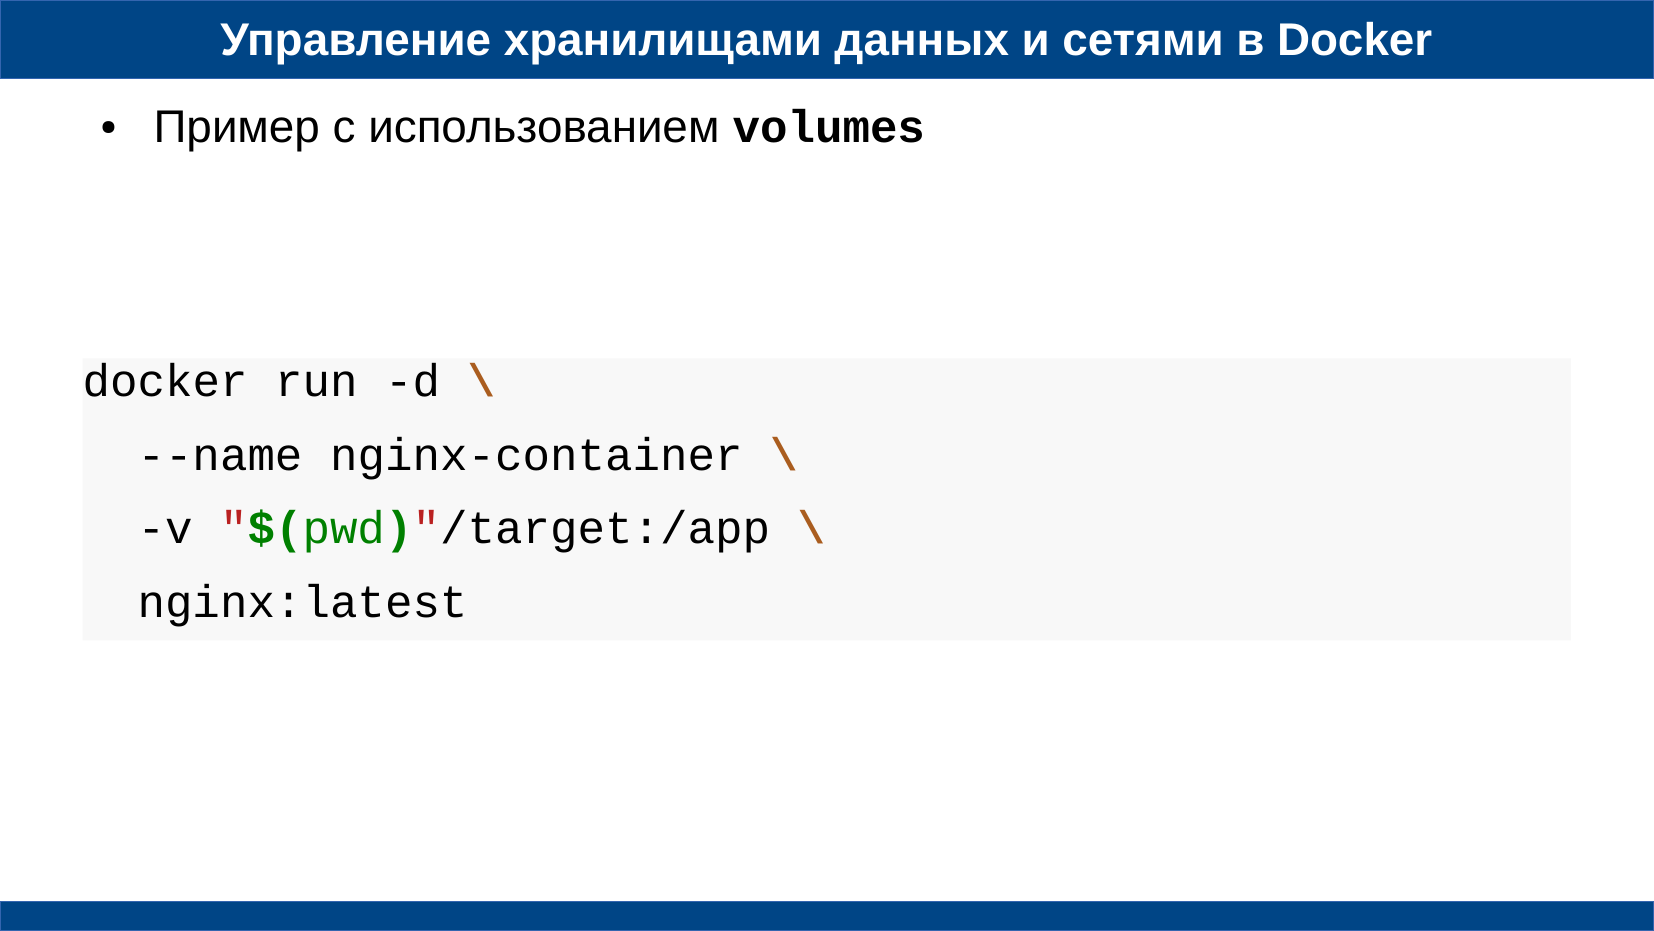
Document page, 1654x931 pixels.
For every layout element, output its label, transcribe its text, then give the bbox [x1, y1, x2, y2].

list Пример с использованием volumes [82, 101, 1571, 358]
title Управление хранилищами данных и сетями в Docker [0, 0, 1654, 79]
list docker run -d \ --name nginx-container \ -v "$(pwd)"/target:/app \ nginx:latest [82, 358, 1571, 641]
